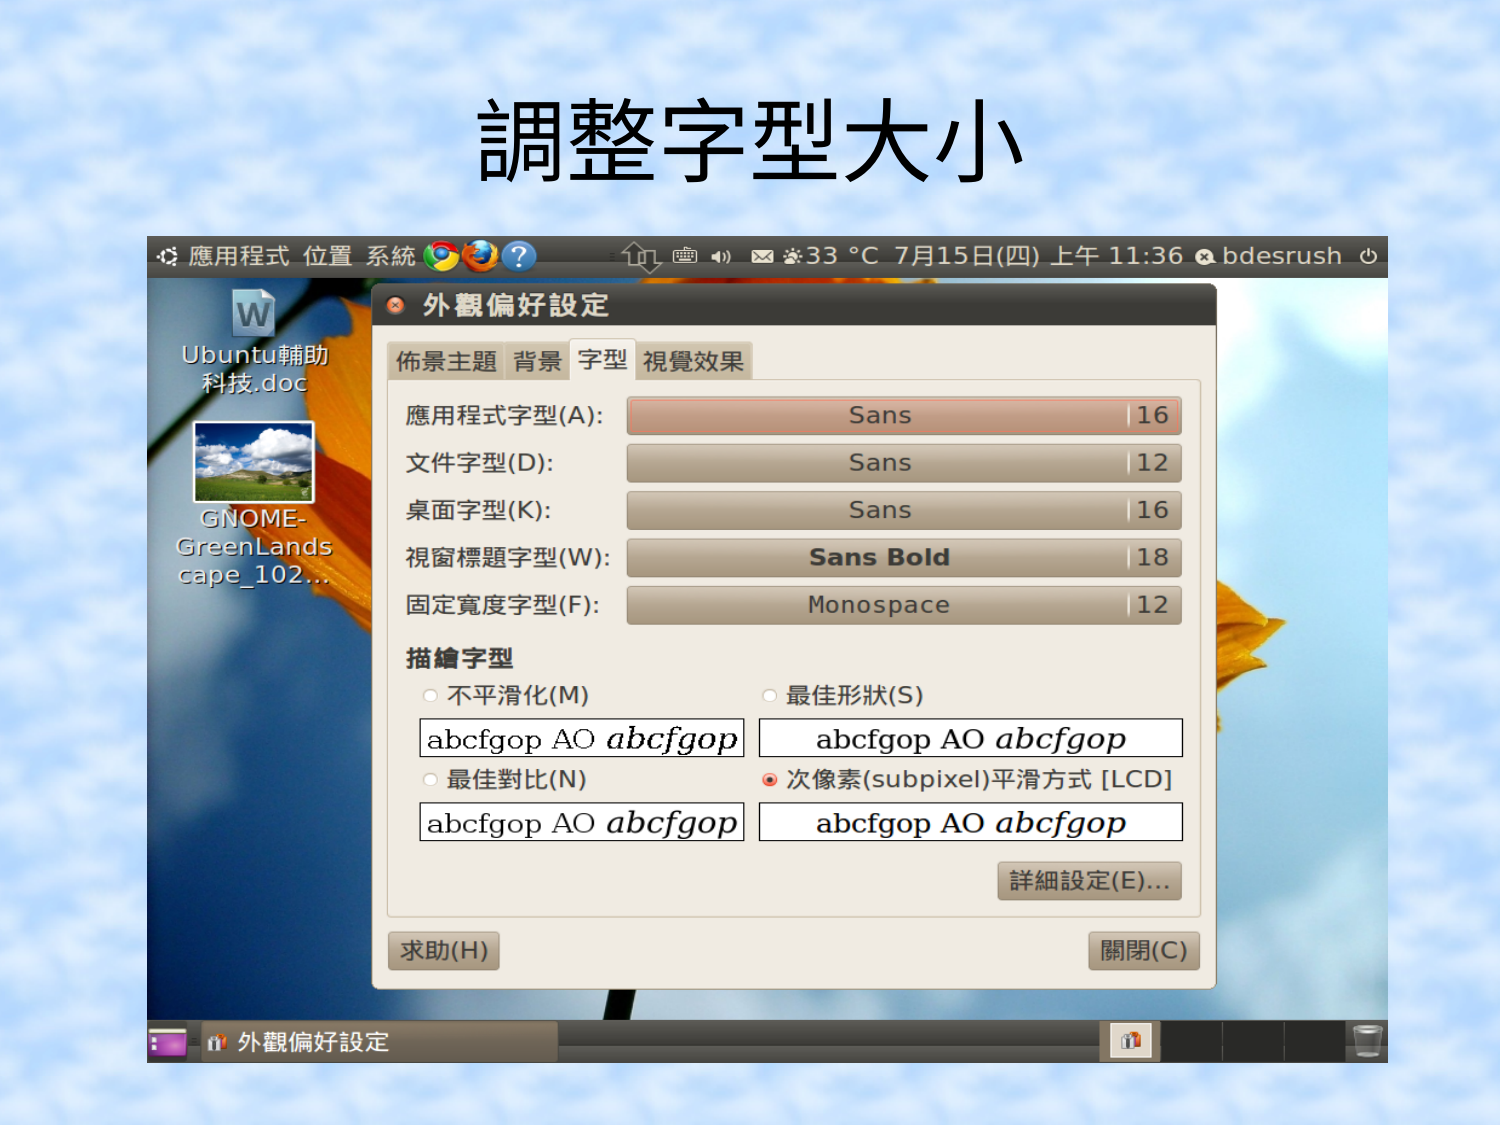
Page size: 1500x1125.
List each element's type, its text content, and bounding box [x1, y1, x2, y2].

picture [0, 0, 1500, 1125]
title 調整字型大小 [75, 20, 1425, 257]
